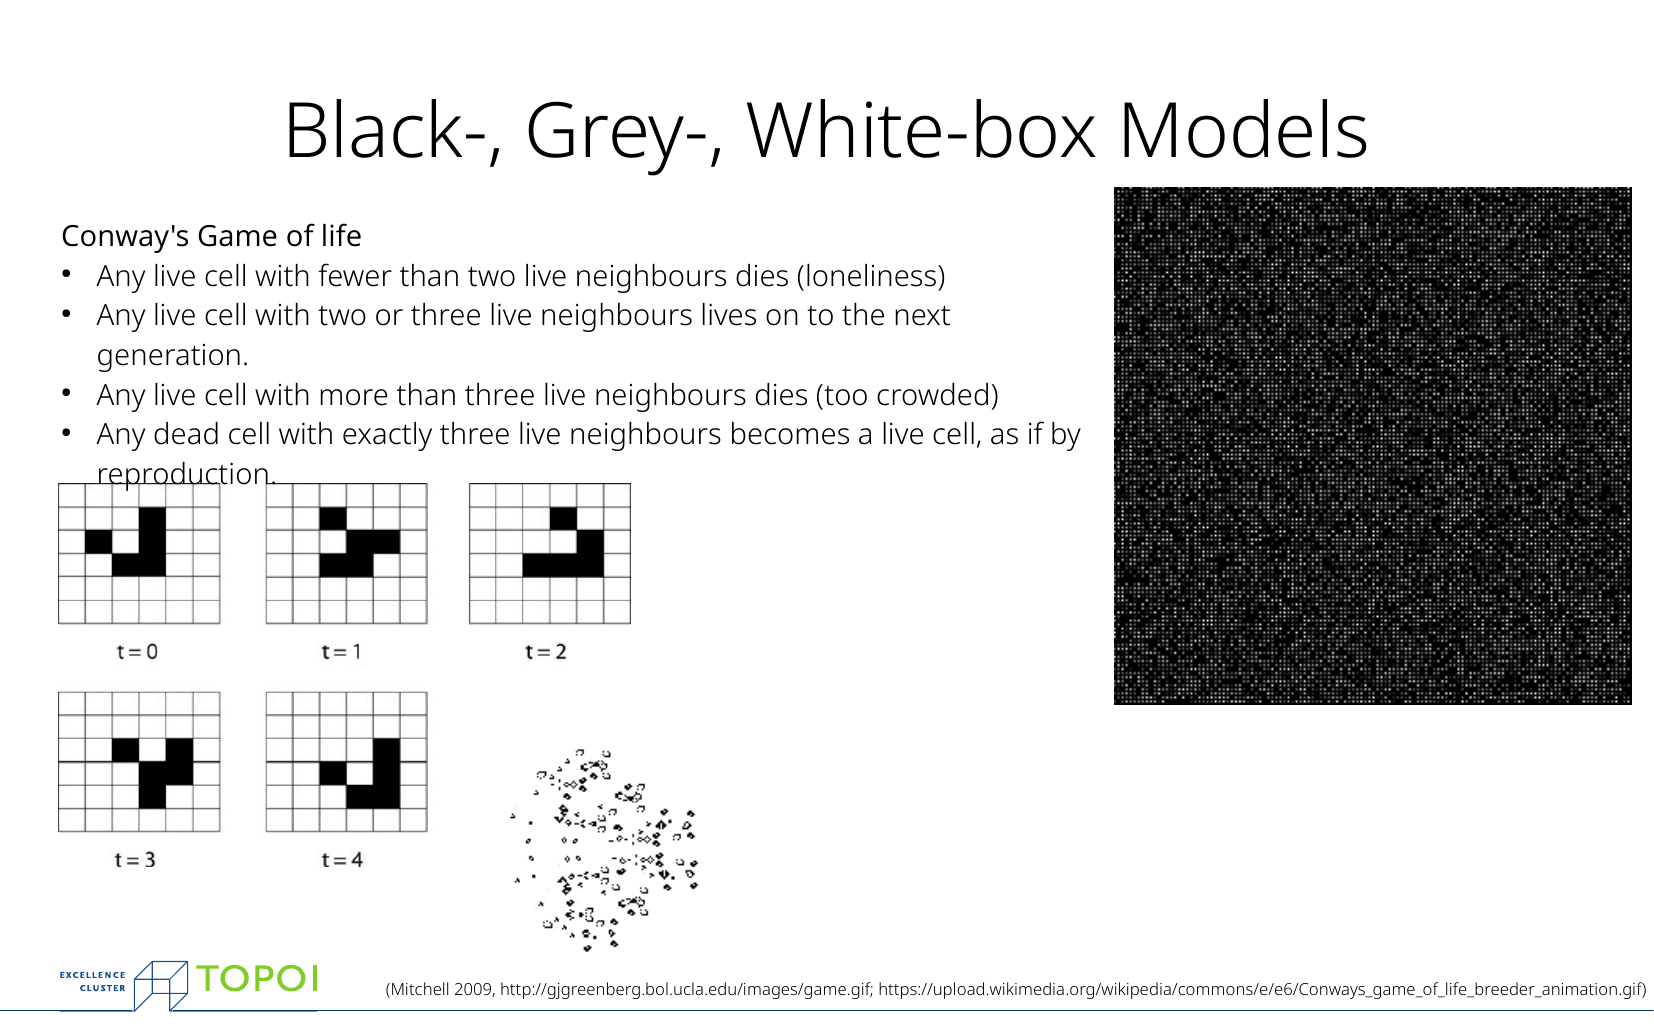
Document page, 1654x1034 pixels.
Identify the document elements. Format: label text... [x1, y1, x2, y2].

text_box Conway's Game of life Any live cell with fewer than two live neighbours dies (loneliness) Any live cell with two or three live neighbours lives on to the next generation. Any live cell with more than three live neighbours dies (too crowded) Any dead cell with exactly three live neighbours becomes a live cell, as if by reproduction. [46, 207, 1114, 537]
picture [47, 537, 1102, 966]
title Black-, Grey-, White-box Models [82, 41, 1571, 207]
picture [1114, 187, 1632, 706]
text_box (Mitchell 2009, http://gjgreenberg.bol.ucla.edu/images/game.gif; https://upload.wikimedia.org/wikipedia/commons/e/e6/Conways_game_of_life_breeder_animation.gif) [334, 970, 1654, 1025]
